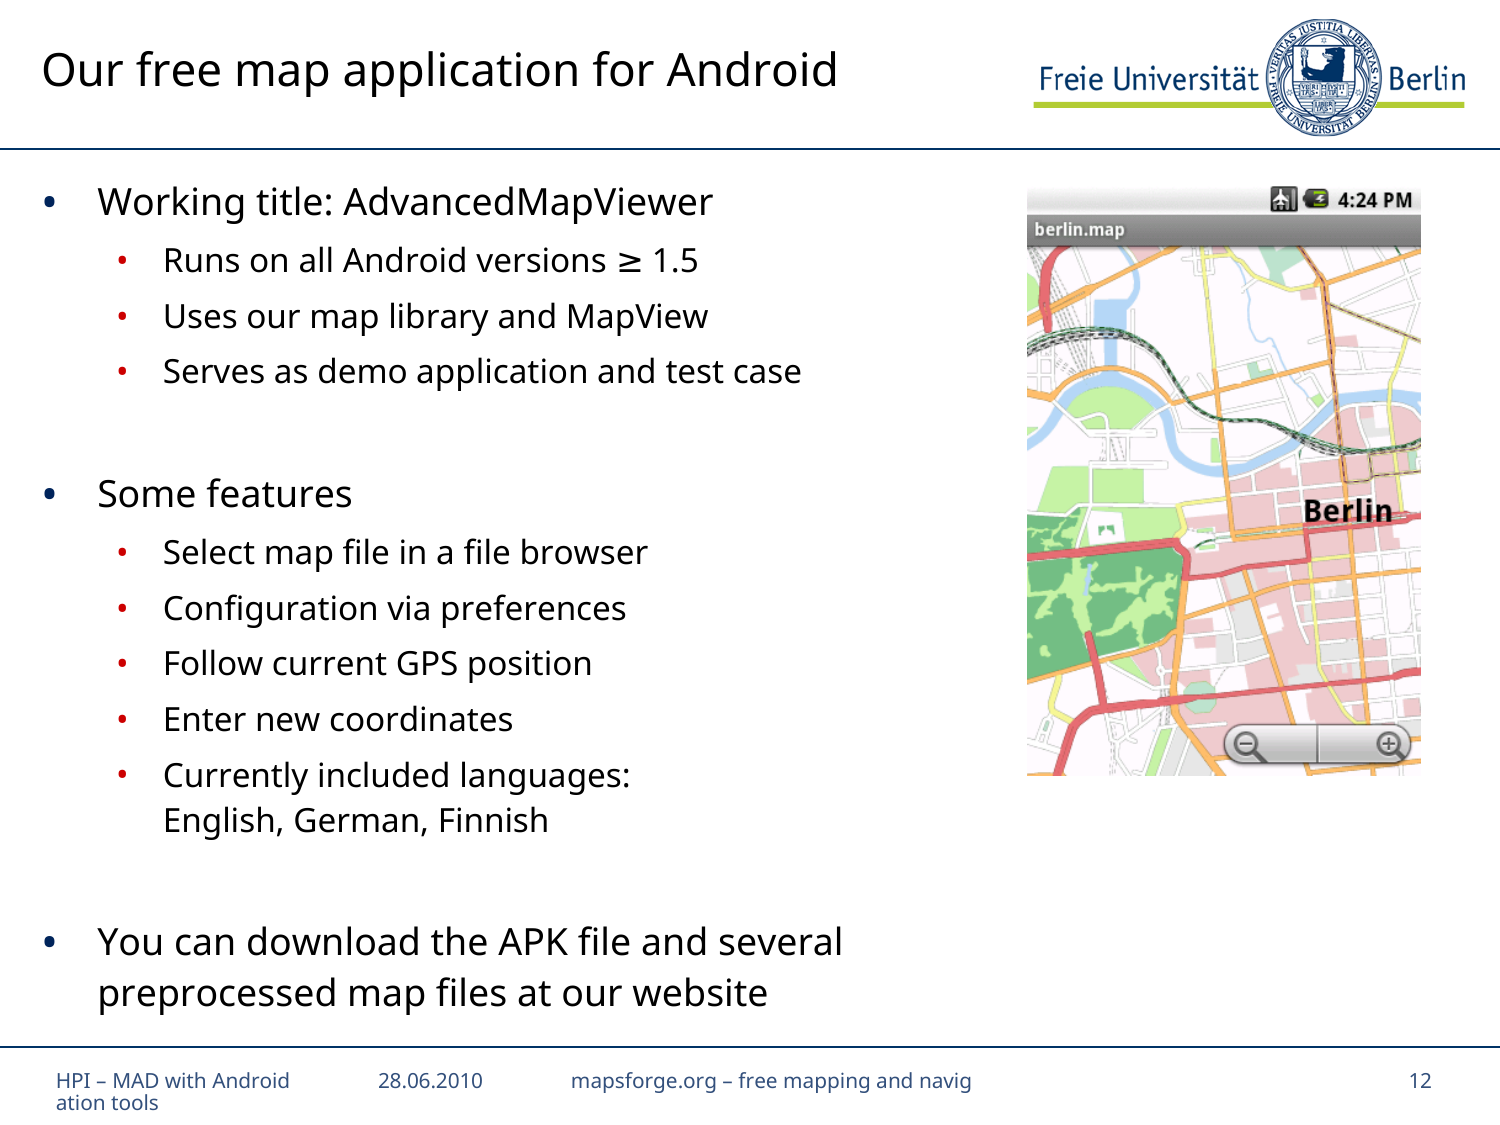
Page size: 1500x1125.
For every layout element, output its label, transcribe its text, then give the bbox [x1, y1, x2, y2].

picture [1033, 19, 1470, 137]
list Working title: AdvancedMapViewer Runs on all Android versions ≥ 1.5 Uses our map library and MapView Serves as demo application and test case Some features Select map file in a file browser Configuration via preferences Follow current GPS position Enter new coordinates Currently included languages: English, German, Finnish You can download the APK file and several preprocessed map files at our website [41, 175, 1447, 943]
picture [1027, 184, 1421, 776]
title Our free map application for Android [41, 0, 1016, 138]
